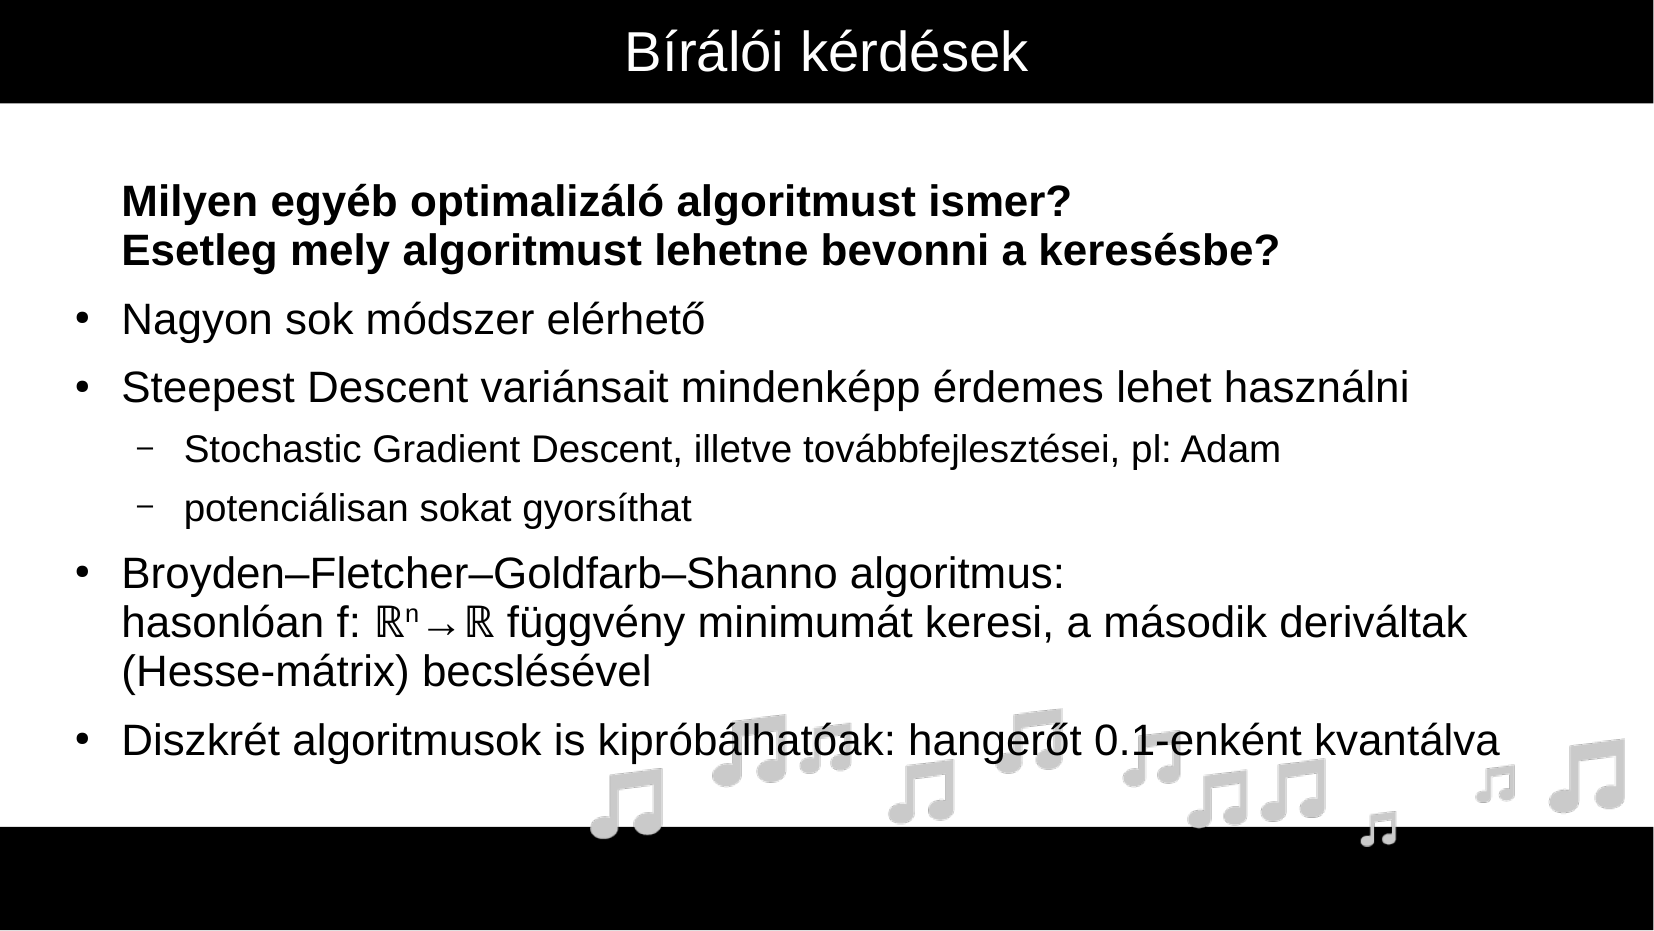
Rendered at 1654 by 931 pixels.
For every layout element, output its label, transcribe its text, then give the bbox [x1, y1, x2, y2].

list Milyen egyéb optimalizáló algoritmust ismer? Esetleg mely algoritmust lehetne bevonni a keresésbe? Nagyon sok módszer elérhető Steepest Descent variánsait mindenképp érdemes lehet használni Stochastic Gradient Descent, illetve továbbfejlesztései, pl: Adam potenciálisan sokat gyorsíthat Broyden–Fletcher–Goldfarb–Shanno algoritmus: hasonlóan f: ℝn→ℝ függvény minimumát keresi, a második deriváltak (Hesse-mátrix) becslésével Diszkrét algoritmusok is kipróbálhatóak: hangerőt 0.1-enként kvantálva [59, 177, 1595, 768]
title Bírálói kérdések [59, 6, 1595, 98]
